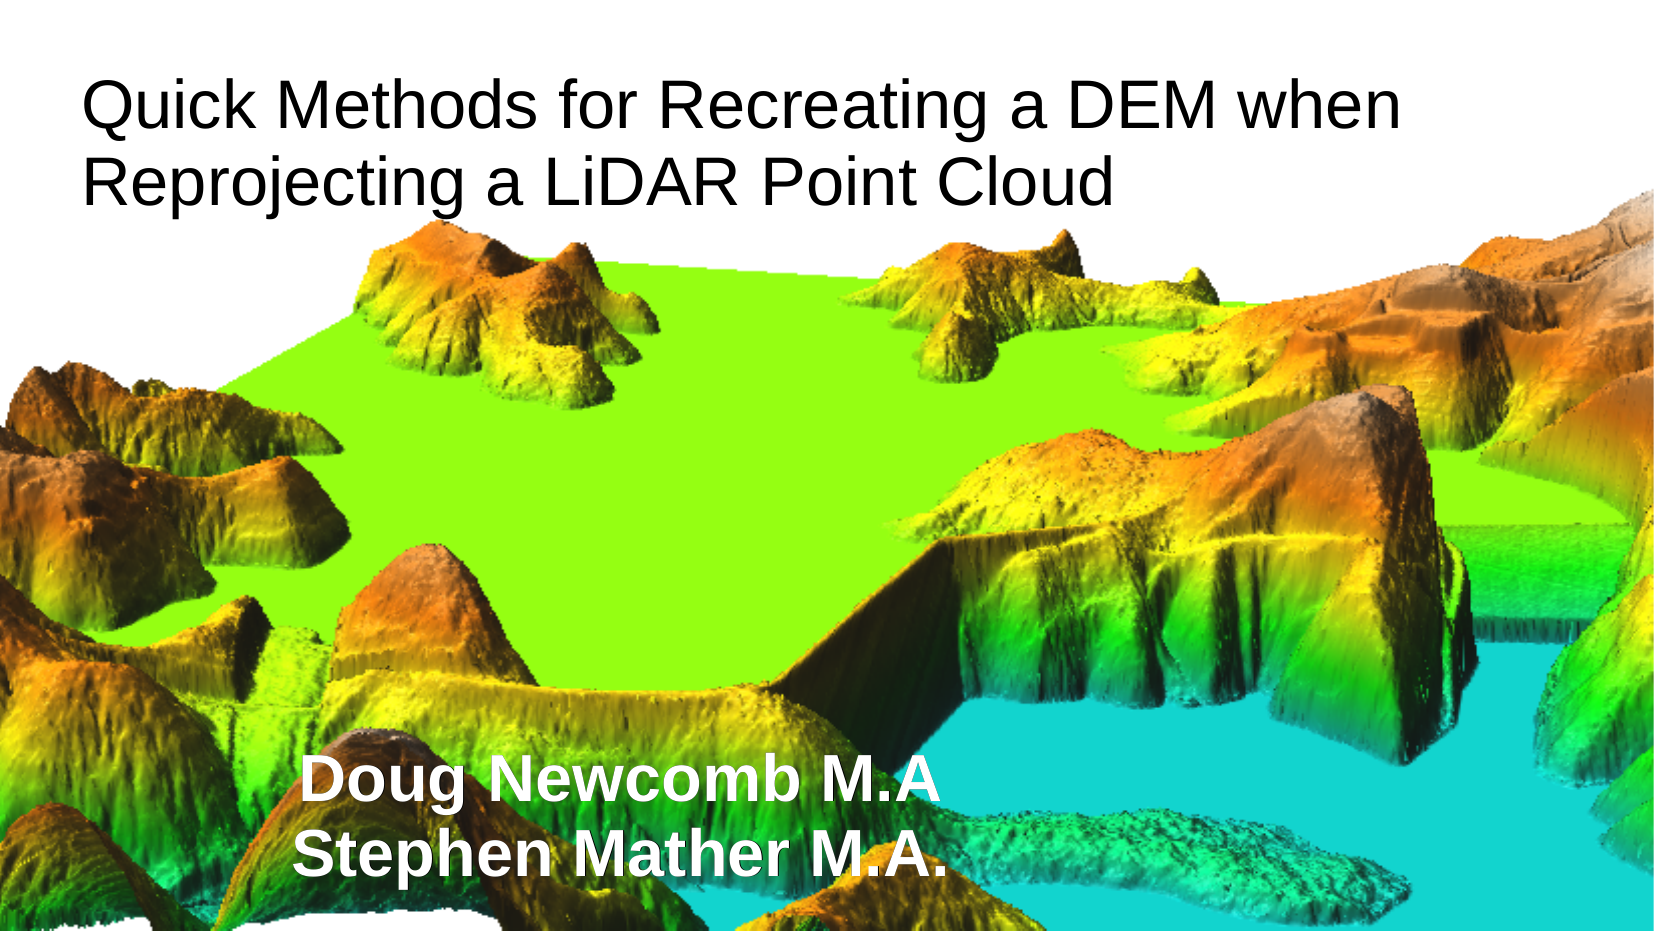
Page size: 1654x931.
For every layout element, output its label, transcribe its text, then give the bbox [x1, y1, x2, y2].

title Quick Methods for Recreating a DEM when Reprojecting a LiDAR Point Cloud [80, 27, 1546, 259]
subtitle Doug Newcomb M.A Stephen Mather M.A. [45, 731, 1197, 900]
picture [0, 0, 1654, 931]
